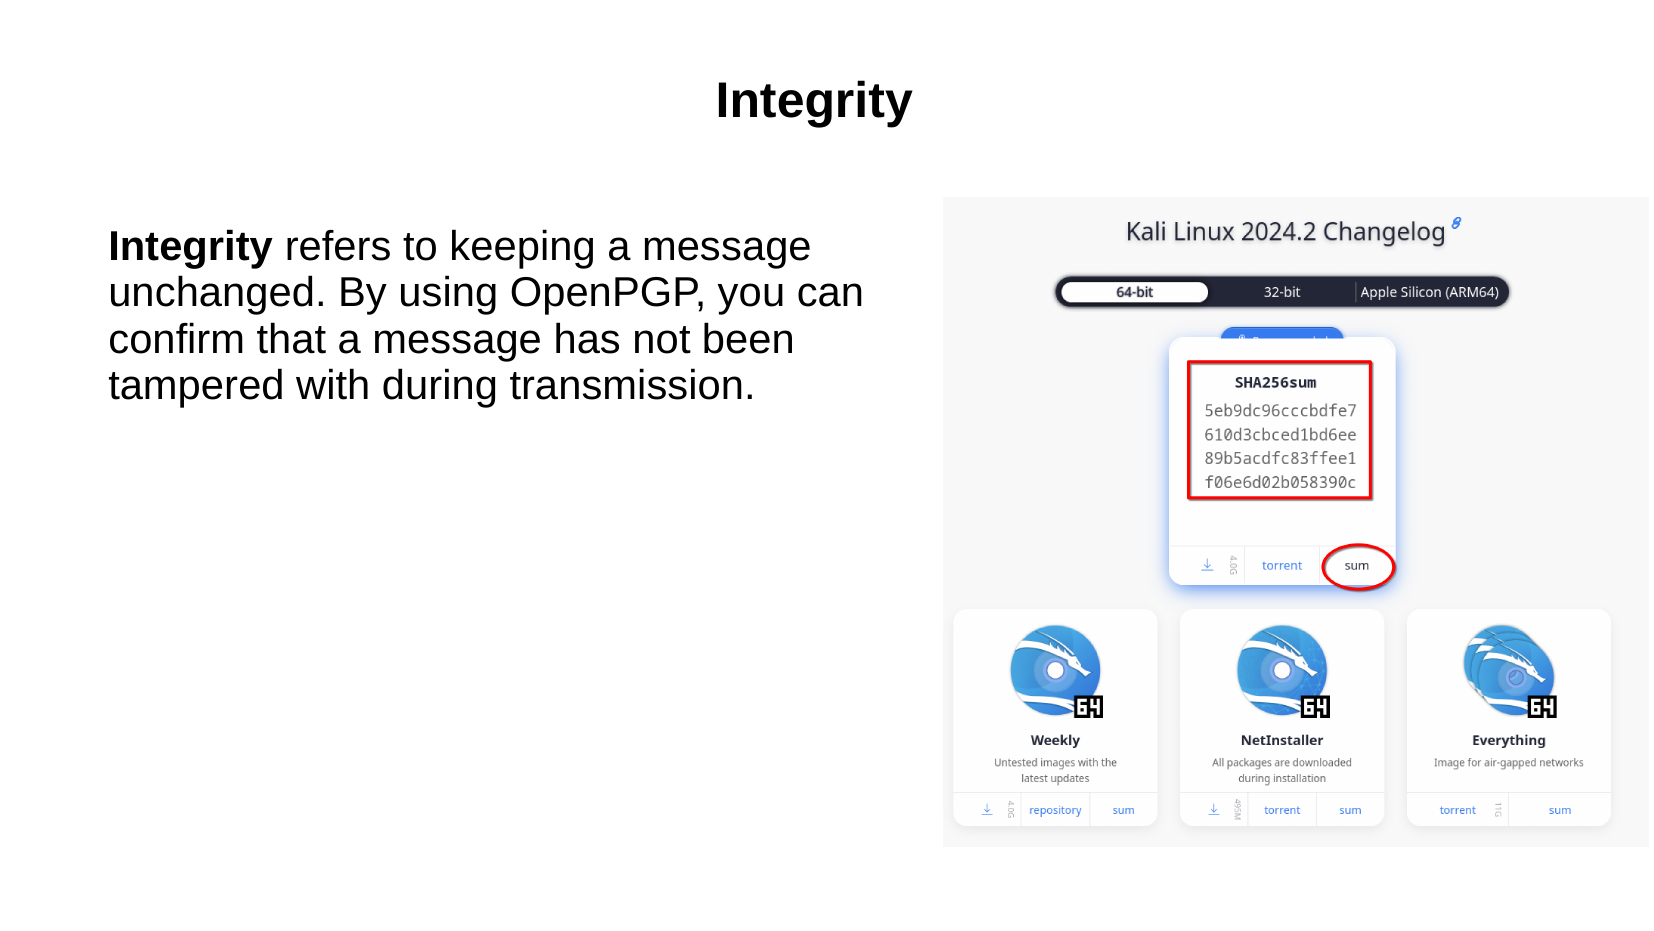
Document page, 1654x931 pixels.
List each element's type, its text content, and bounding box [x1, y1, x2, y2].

list Integrity refers to keeping a message unchanged. By using OpenPGP, you can confirm that a message has not been tampered with during transmission. [108, 222, 926, 862]
picture [943, 197, 1649, 847]
title Integrity [108, 42, 1521, 158]
